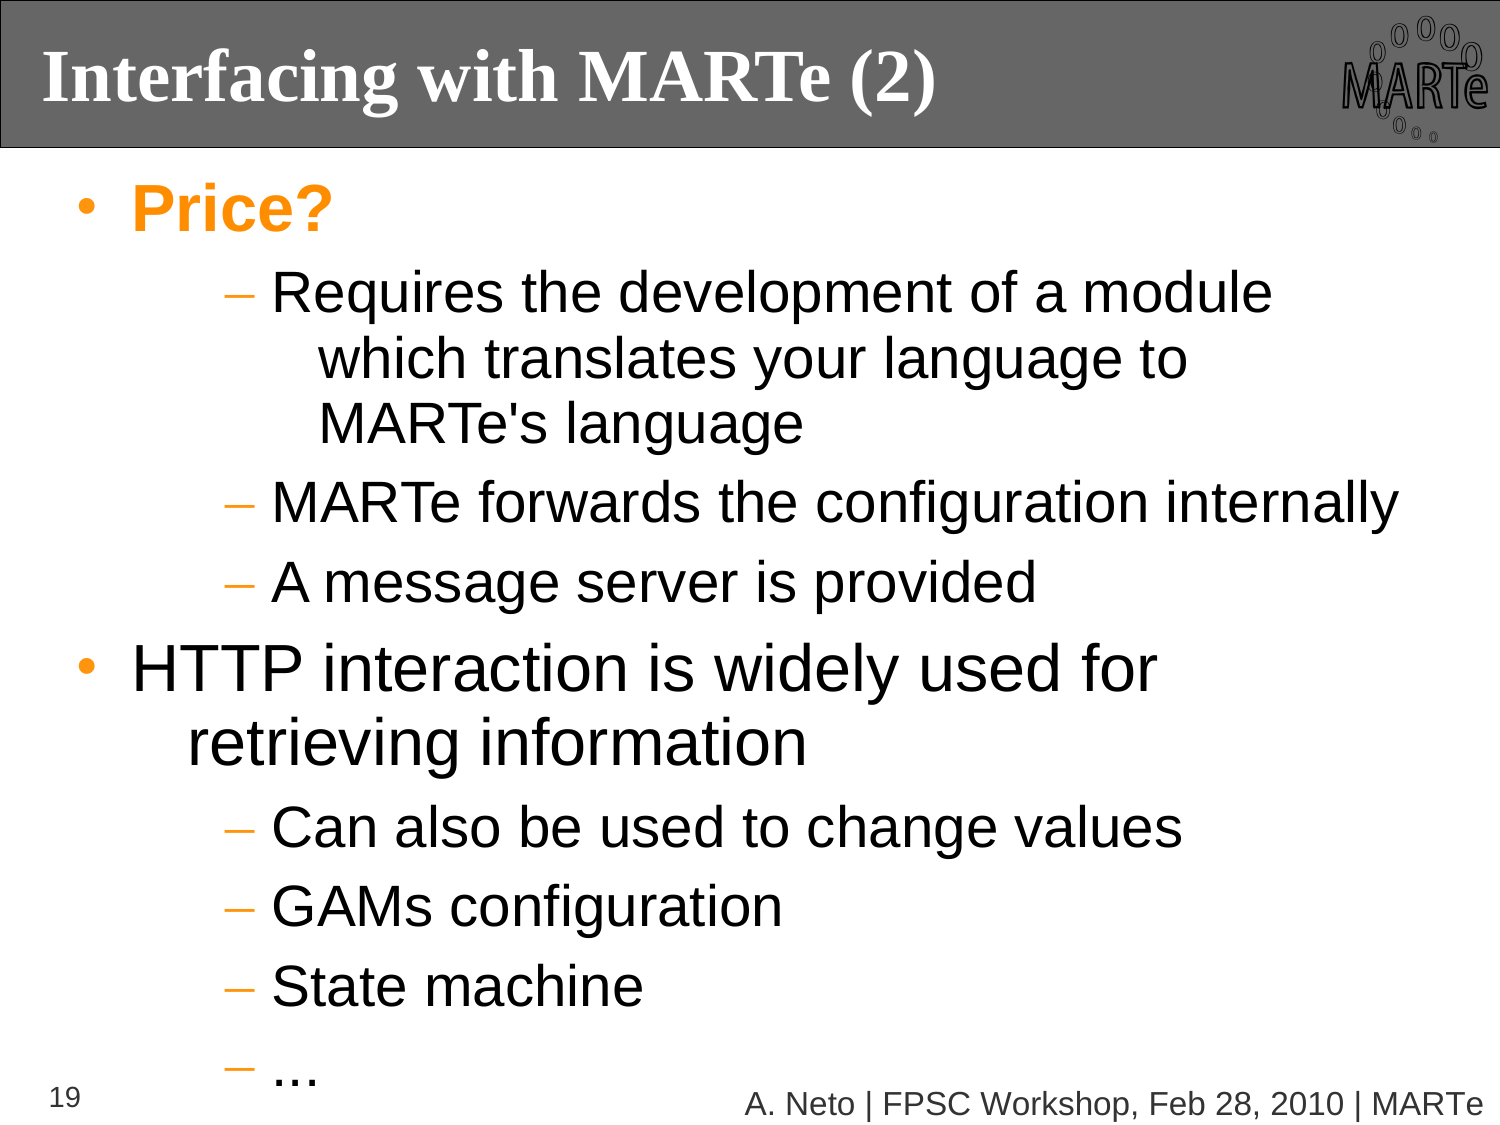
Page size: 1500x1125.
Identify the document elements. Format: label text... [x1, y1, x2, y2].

list Price? Requires the development of a module which translates your language to MARTe's language MARTe forwards the configuration internally A message server is provided HTTP interaction is widely used for retrieving information Can also be used to change values GAMs configuration State machine ... [75, 168, 1425, 1100]
title Interfacing with MARTe (2) [41, 0, 1329, 151]
picture [1340, 0, 1489, 148]
